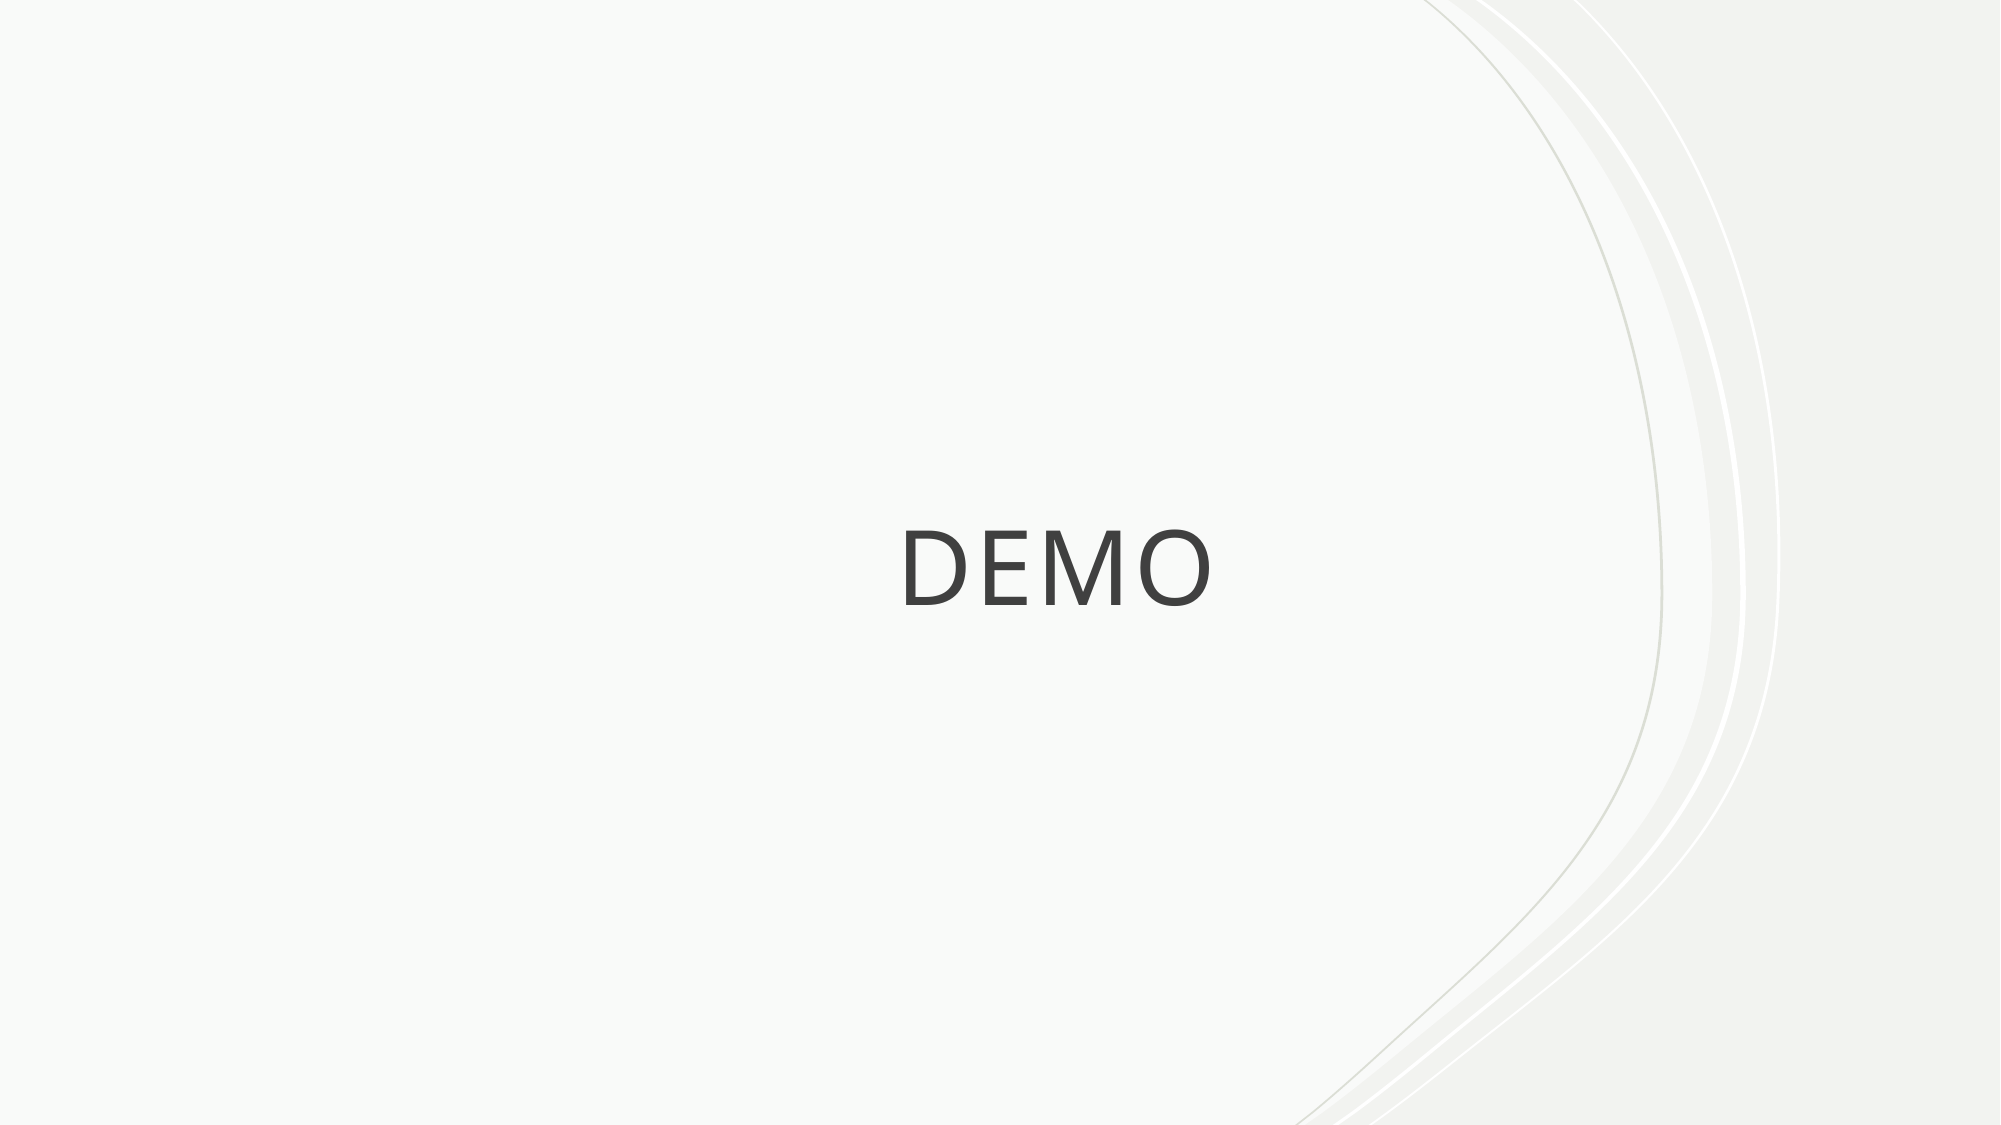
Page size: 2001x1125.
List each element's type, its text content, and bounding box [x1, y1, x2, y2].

list DEMO [336, 433, 1776, 1033]
text_box [0, 0, 2000, 1125]
